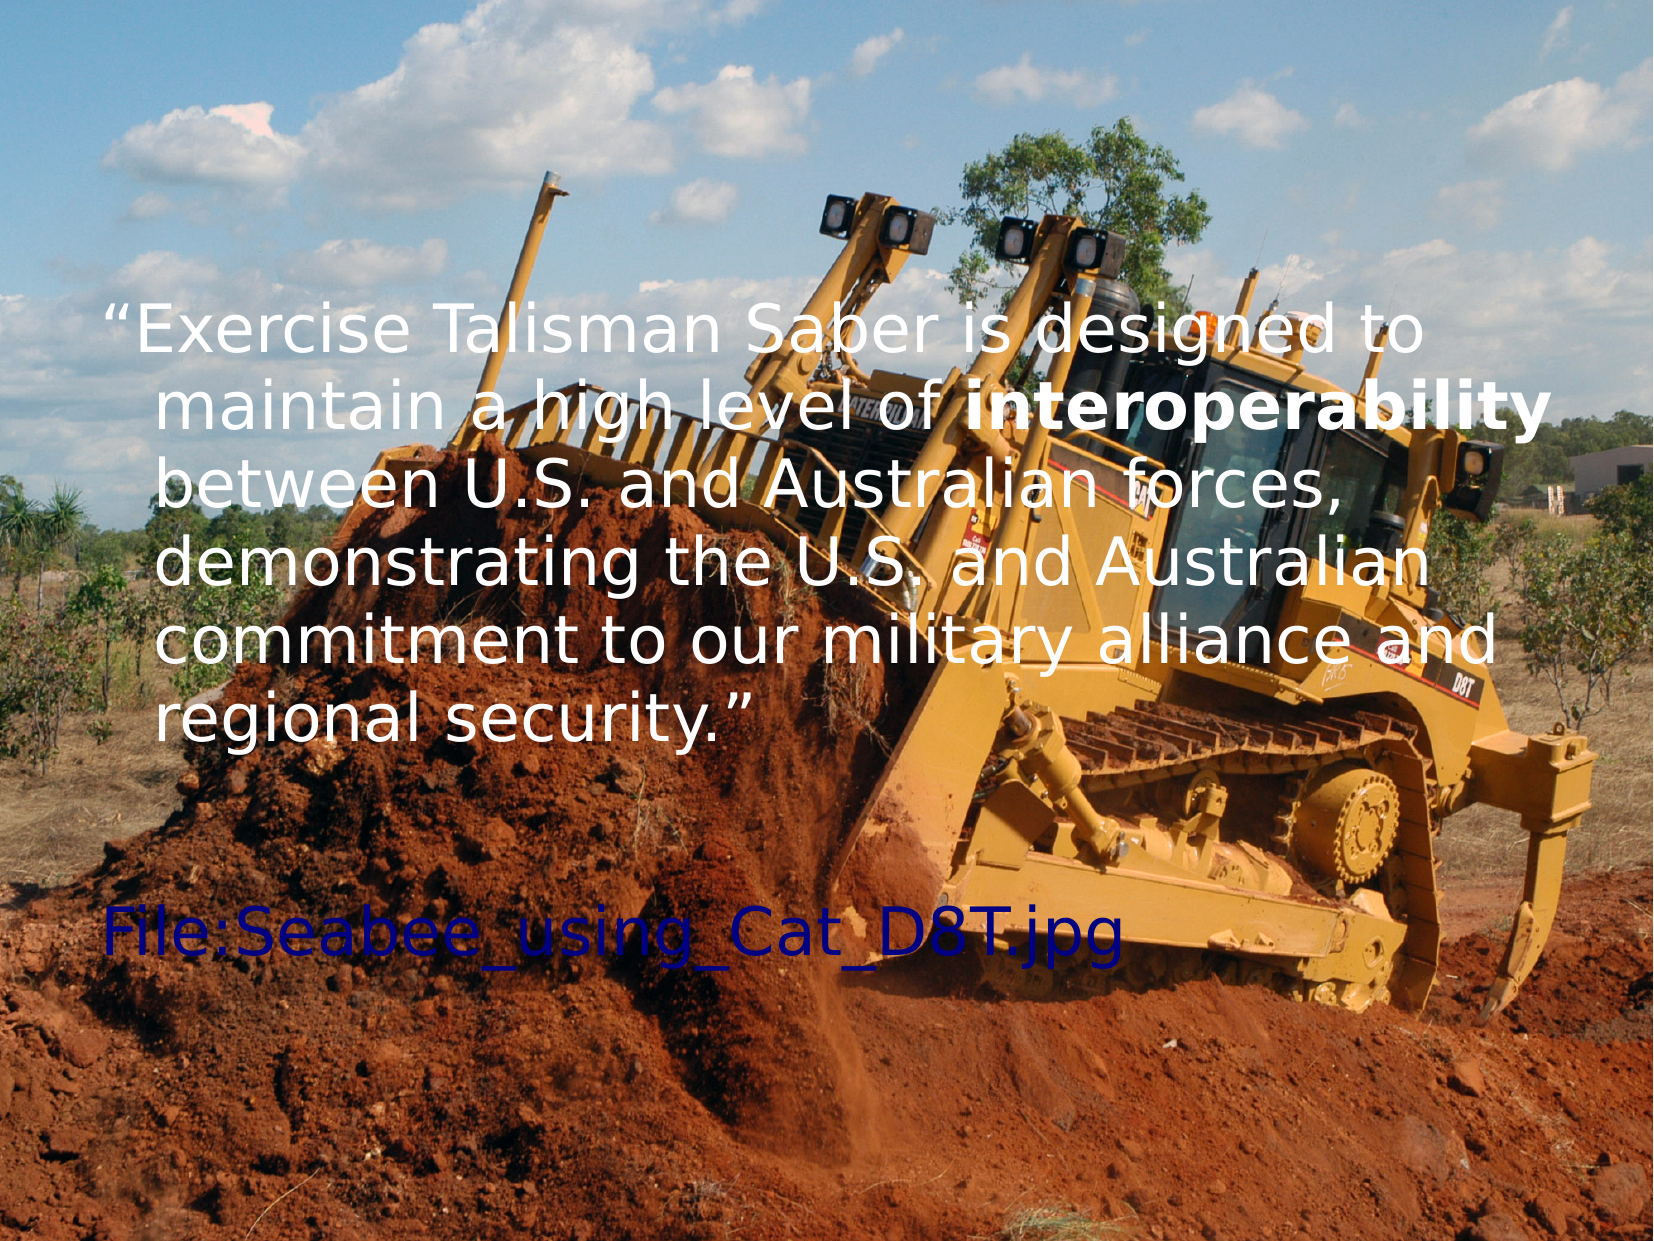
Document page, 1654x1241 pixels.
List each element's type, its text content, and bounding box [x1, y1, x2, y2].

picture [0, 0, 1653, 1241]
list “Exercise Talisman Saber is designed to maintain a high level of interoperability between U.S. and Australian forces, demonstrating the U.S. and Australian commitment to our military alliance and regional security.” File:Seabee_using_Cat_D8T.jpg [82, 290, 1571, 1109]
